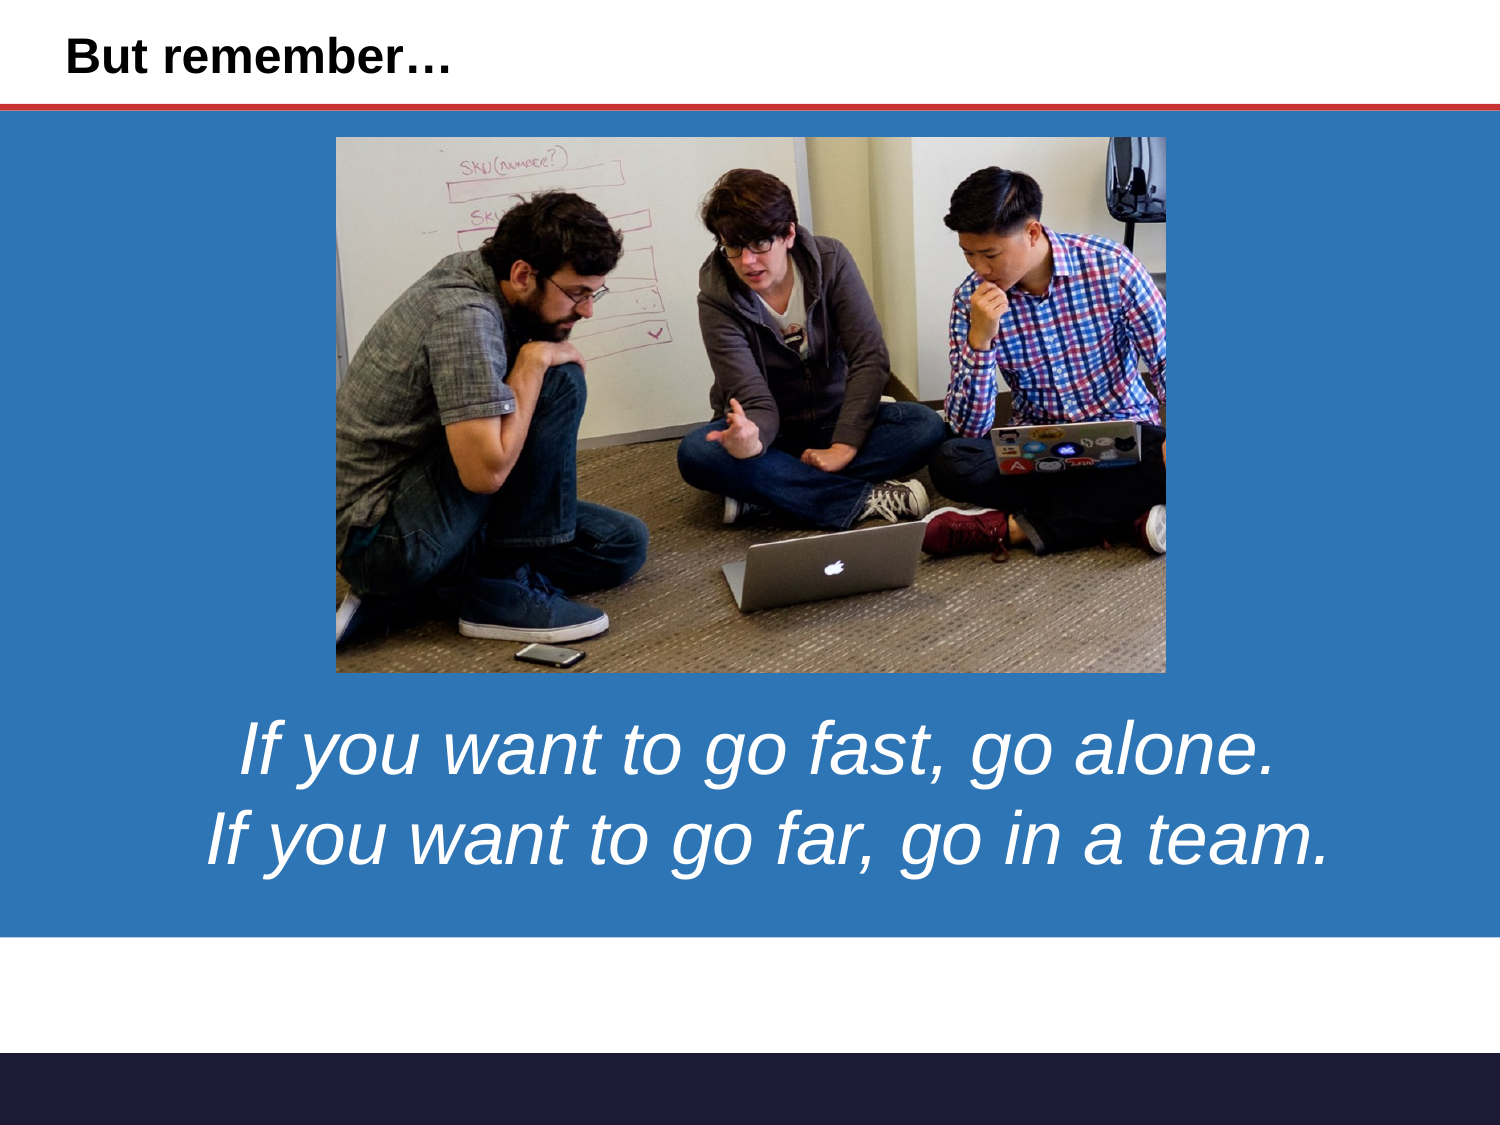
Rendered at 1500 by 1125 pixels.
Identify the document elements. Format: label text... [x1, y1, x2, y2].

text_box [0, 110, 1500, 938]
text_box If you want to go fast, go alone. If you want to go far, go in a team. [150, 692, 1351, 918]
picture [336, 137, 1166, 673]
title But remember… [50, 0, 948, 108]
